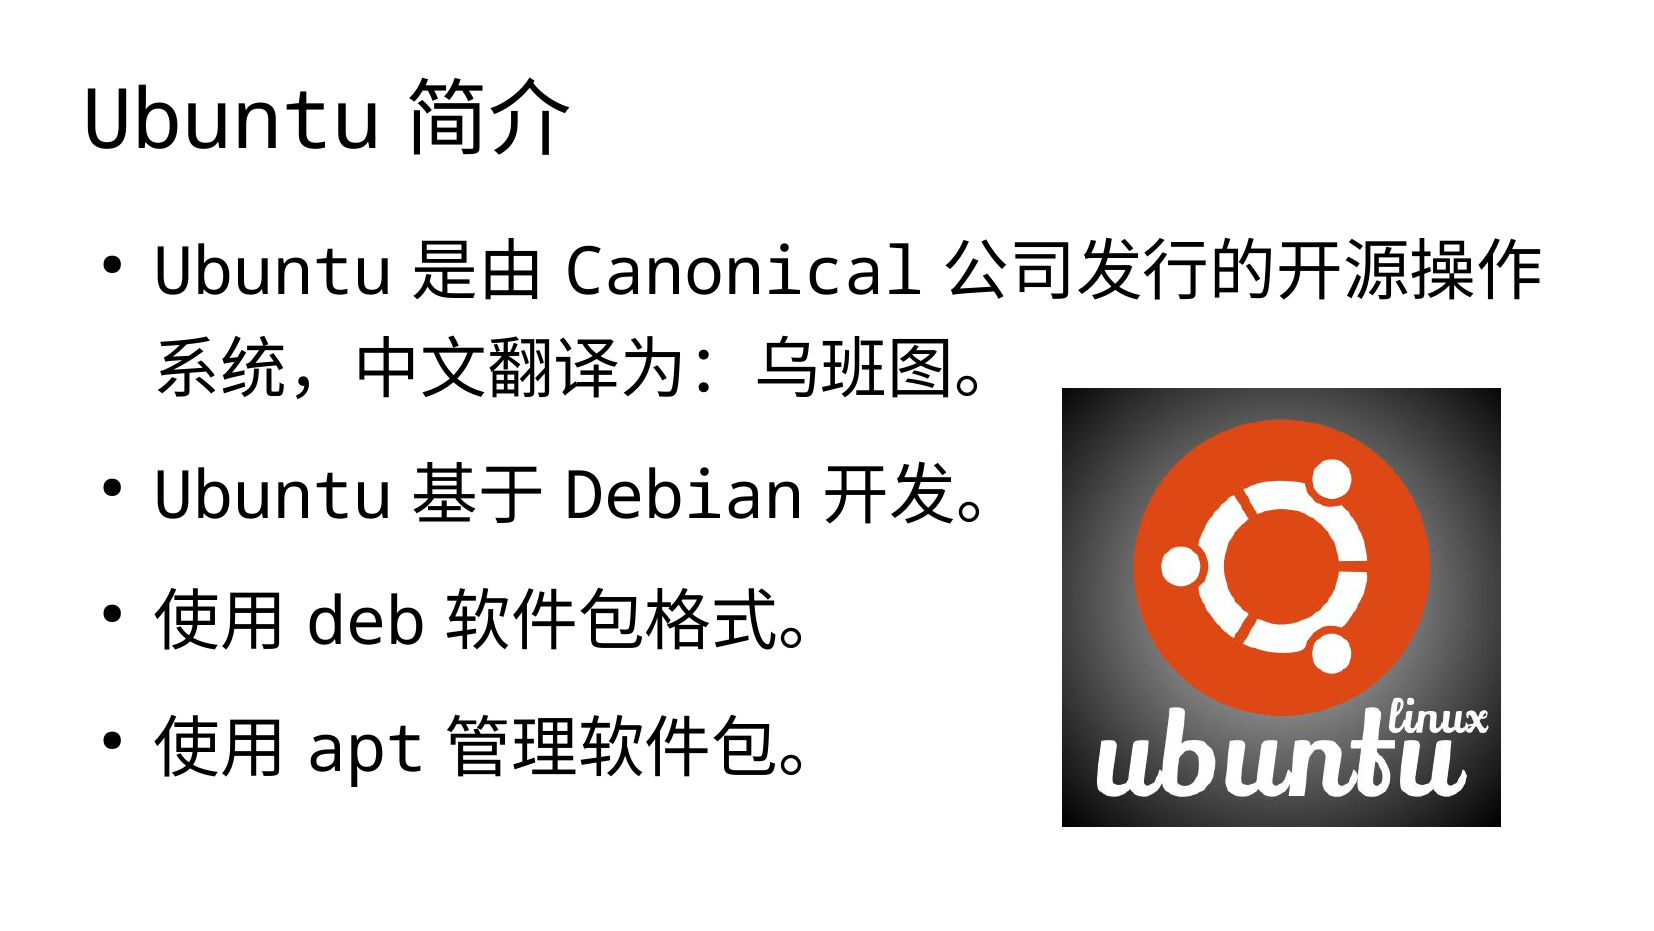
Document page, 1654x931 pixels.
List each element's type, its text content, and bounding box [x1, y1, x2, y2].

title Ubuntu简介 [82, 37, 1571, 189]
list Ubuntu是由Canonical公司发行的开源操作系统，中文翻译为：乌班图。 Ubuntu基于Debian开发。 使用deb软件包格式。 使用apt管理软件包。 [82, 217, 1571, 875]
picture [1062, 388, 1501, 827]
